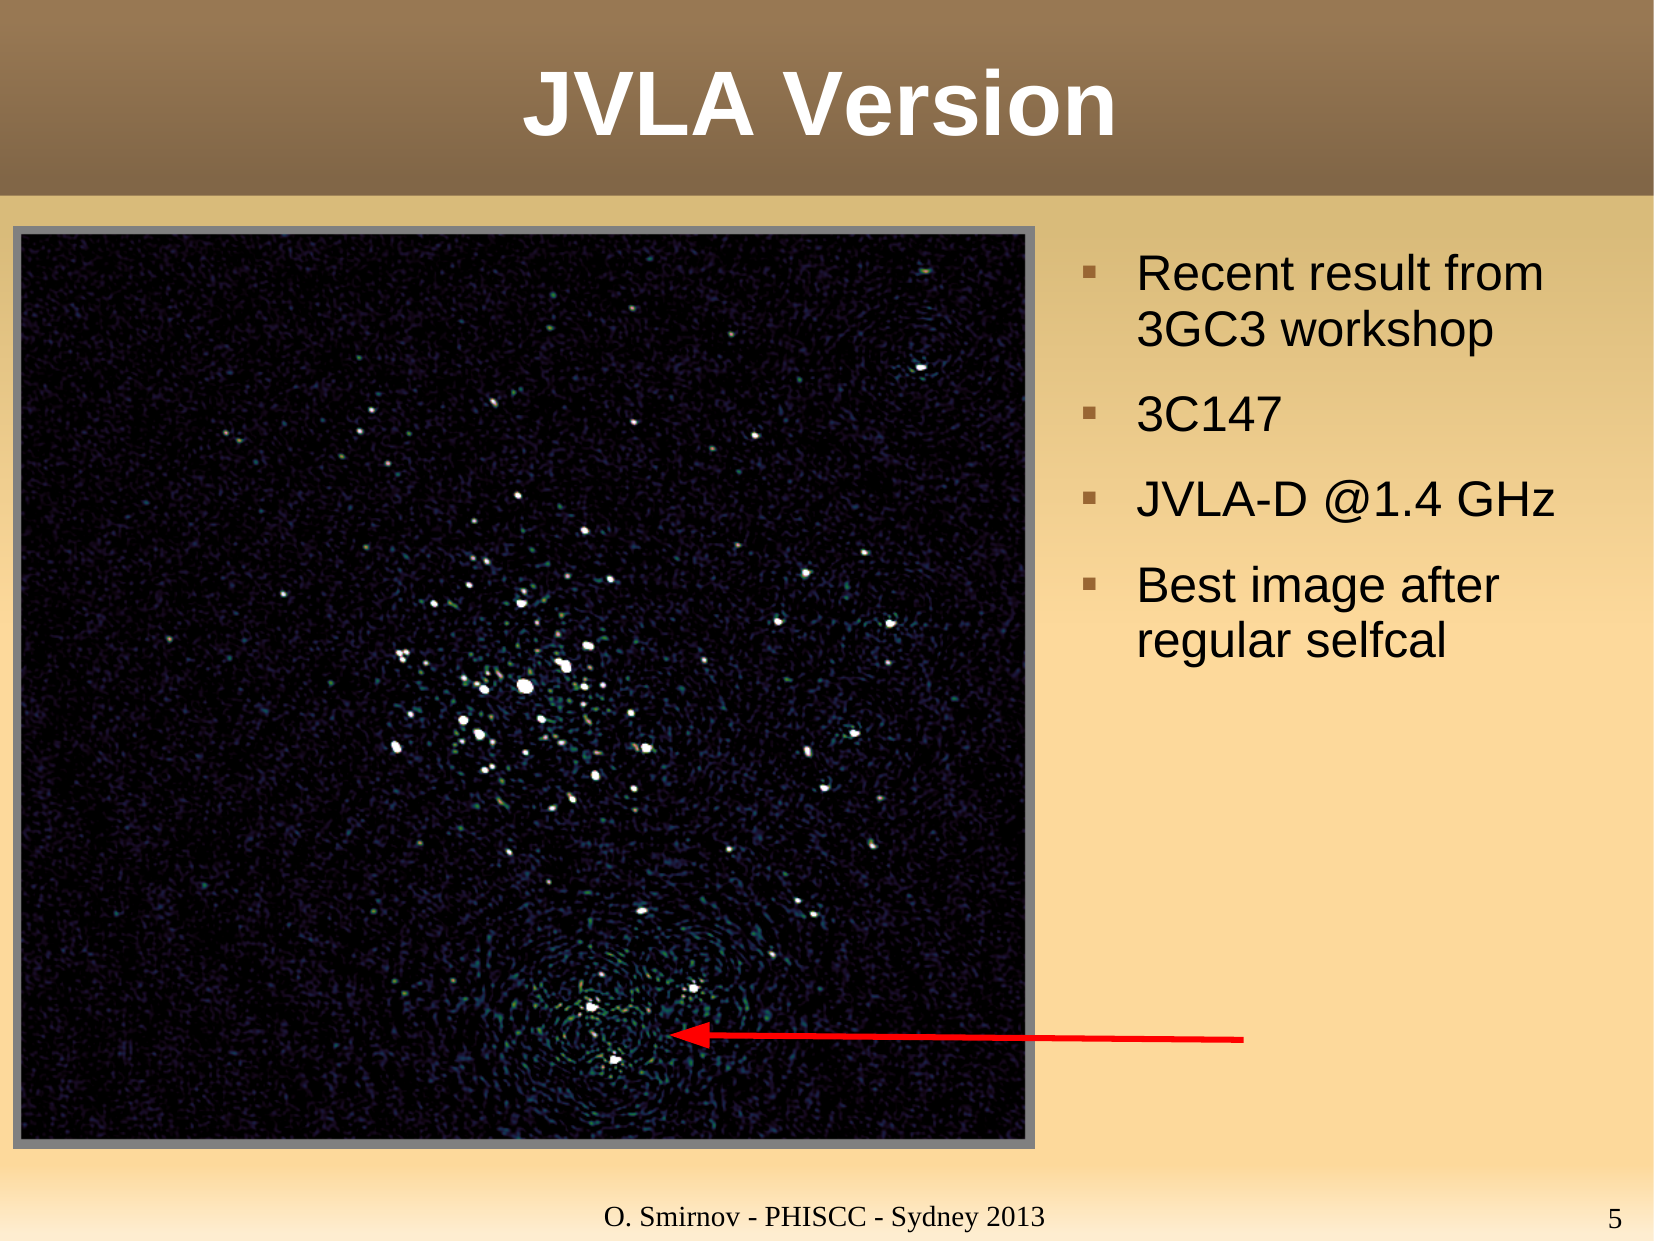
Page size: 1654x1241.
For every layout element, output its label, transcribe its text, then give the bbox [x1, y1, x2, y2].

list Recent result from 3GC3 workshop 3C147 JVLA-D @1.4 GHz Best image after regular selfcal [1065, 245, 1601, 1064]
title JVLA Version [76, 0, 1565, 208]
picture [0, 0, 1654, 1241]
